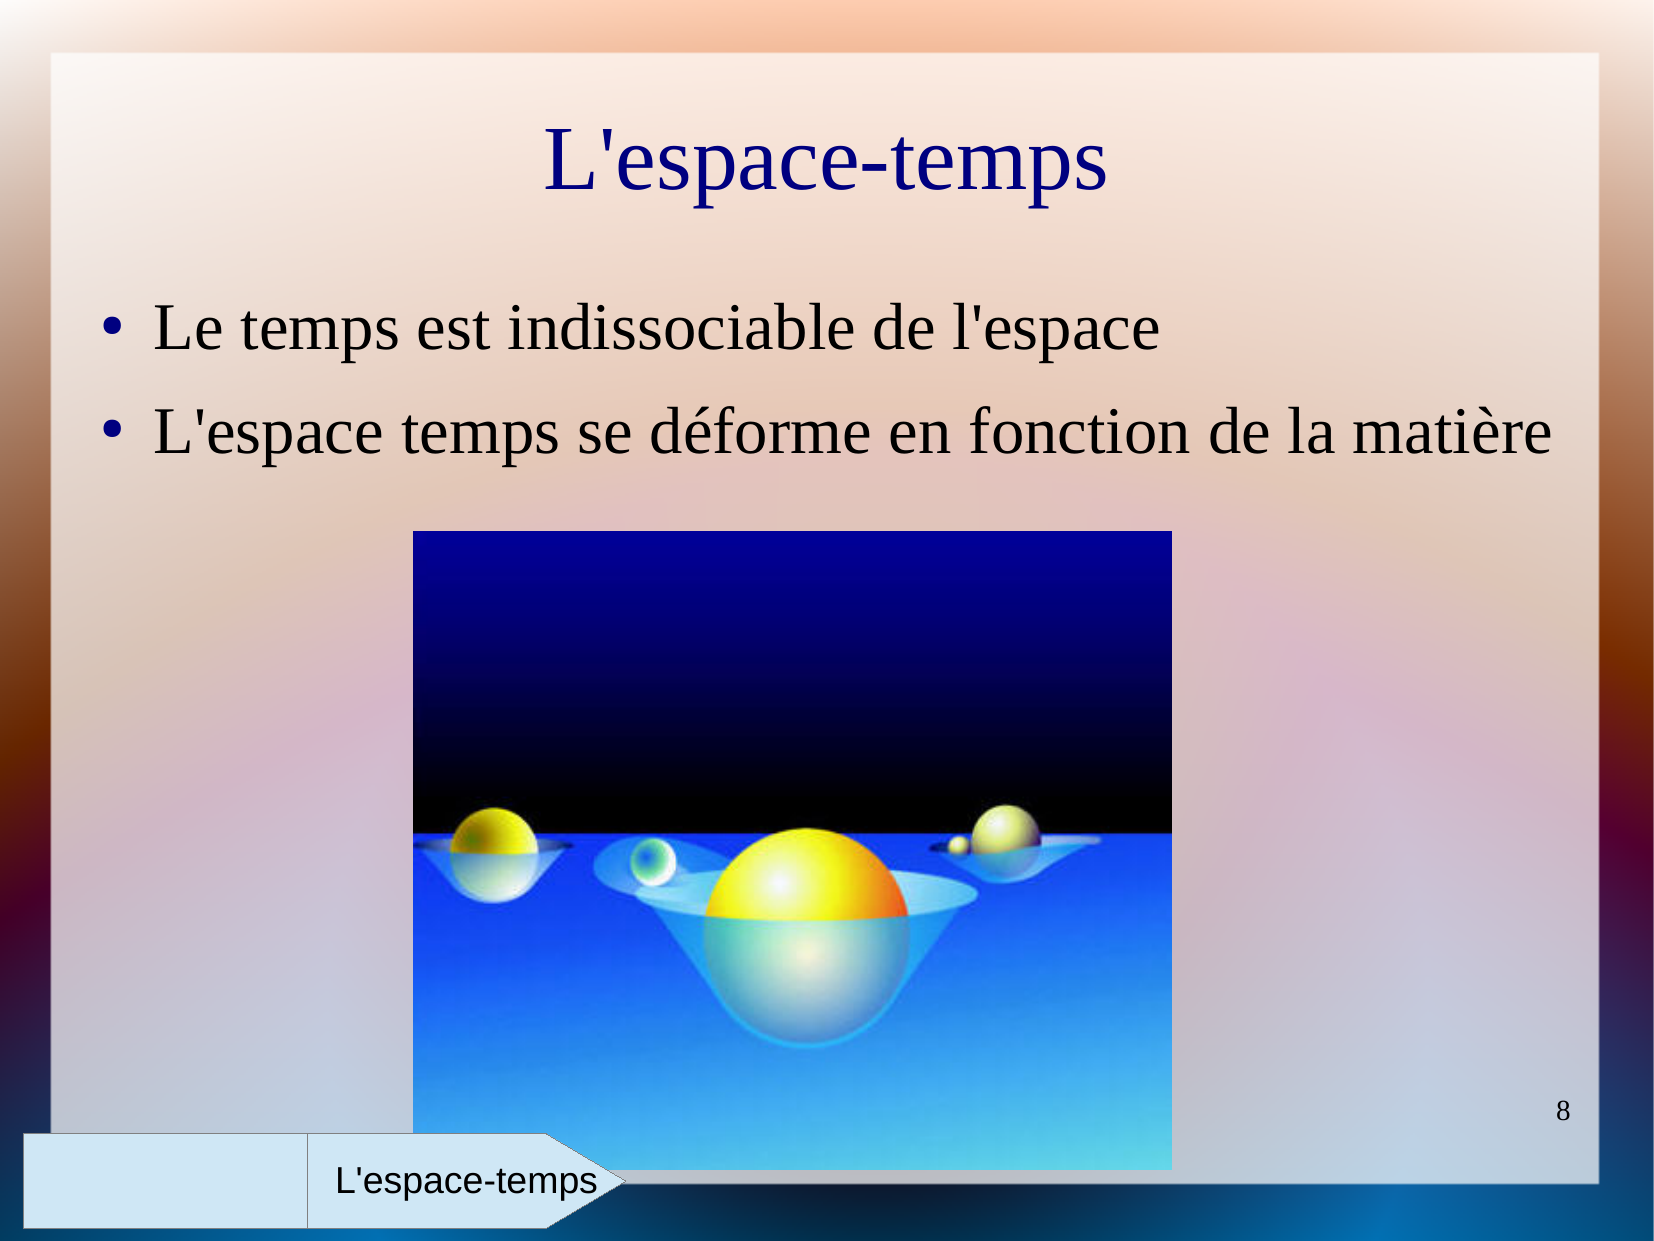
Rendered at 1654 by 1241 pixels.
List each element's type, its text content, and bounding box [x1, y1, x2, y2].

list Le temps est indissociable de l'espace L'espace temps se déforme en fonction de la matière [82, 290, 1571, 1109]
title L'espace-temps [82, 55, 1571, 263]
text_box [23, 1133, 307, 1229]
text_box L'espace-temps [307, 1133, 626, 1229]
picture [0, 0, 1654, 1241]
